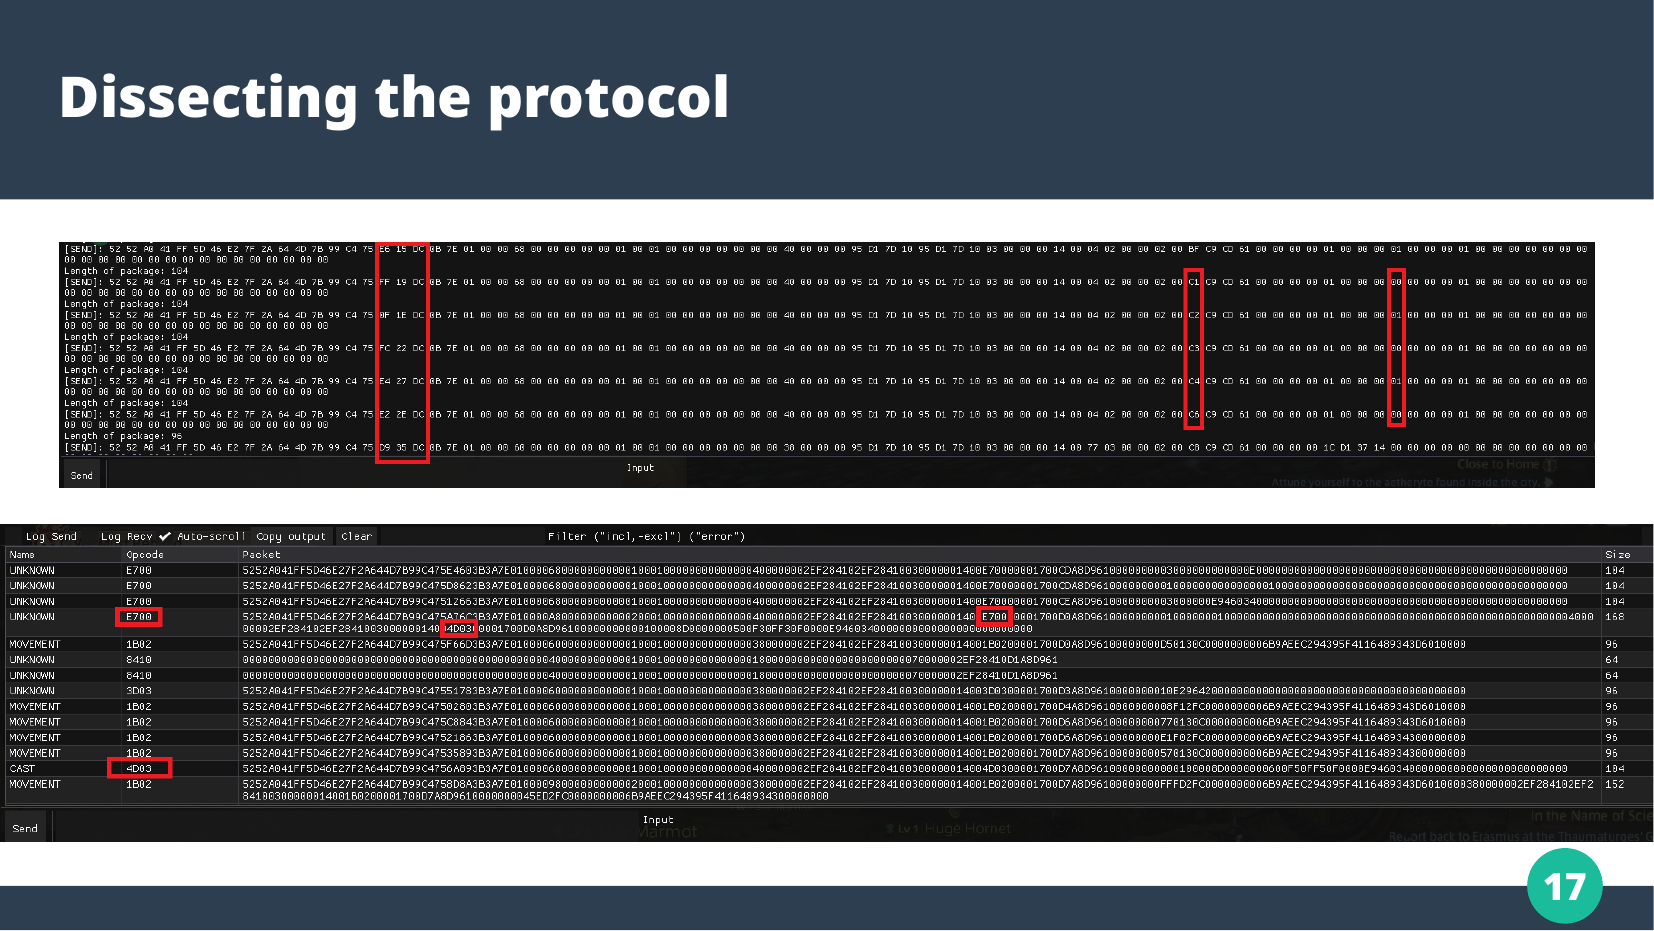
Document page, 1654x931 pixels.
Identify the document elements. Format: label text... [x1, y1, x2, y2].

title Dissecting the protocol [59, 37, 1595, 155]
picture [0, 524, 1654, 842]
picture [59, 242, 1595, 488]
